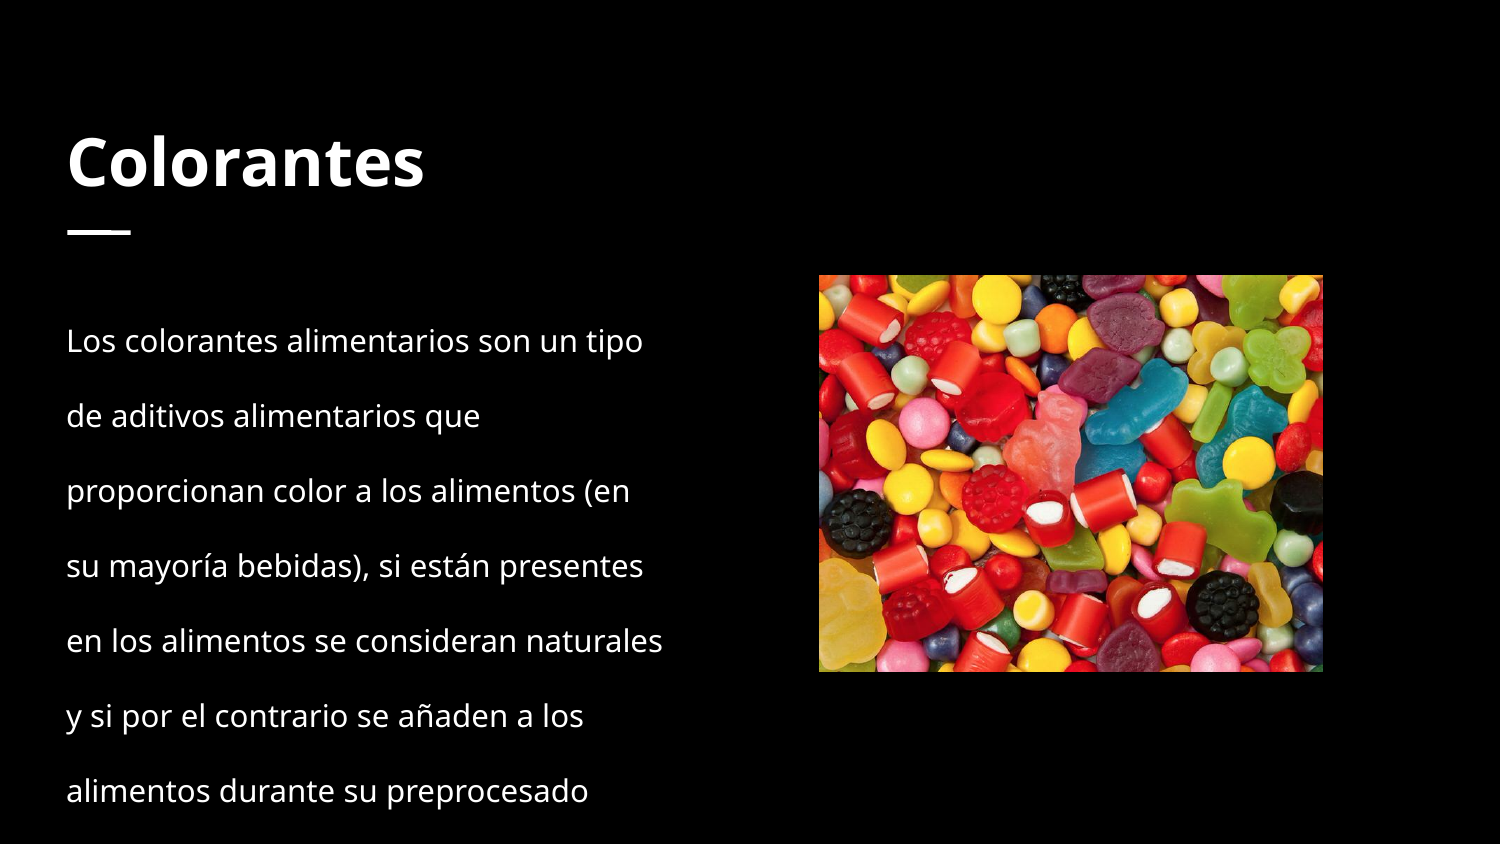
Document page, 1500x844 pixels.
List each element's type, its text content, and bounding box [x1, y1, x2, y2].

title Colorantes [51, 91, 512, 216]
picture [819, 275, 1323, 672]
list Los colorantes alimentarios son un tipo de aditivos alimentarios que proporcionan color a los alimentos (en su mayoría bebidas), si están presentes en los alimentos se consideran naturales y si por el contrario se añaden a los alimentos durante su preprocesado mediante la intervención humana se denominan artificiales. [51, 269, 682, 750]
